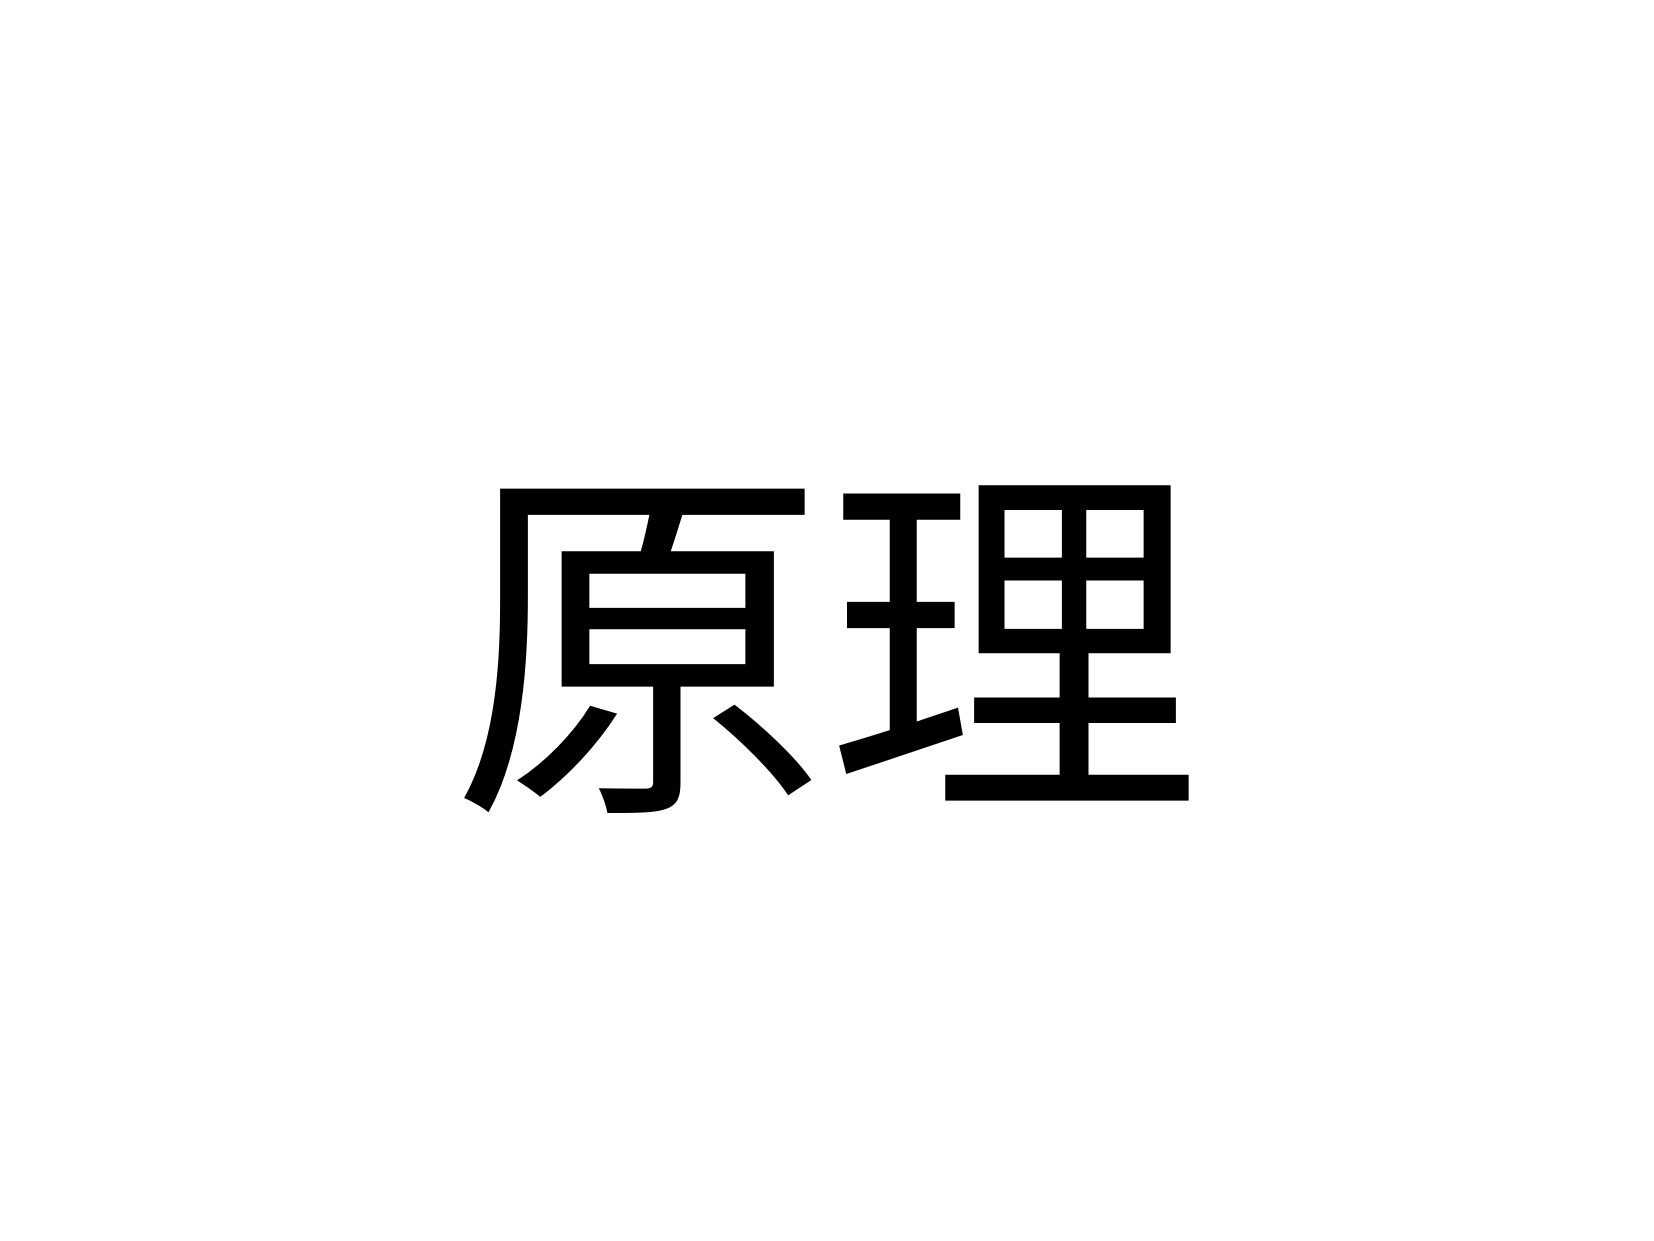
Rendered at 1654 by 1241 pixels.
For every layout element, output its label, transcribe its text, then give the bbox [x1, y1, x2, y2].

title 原理 [82, 339, 1571, 902]
